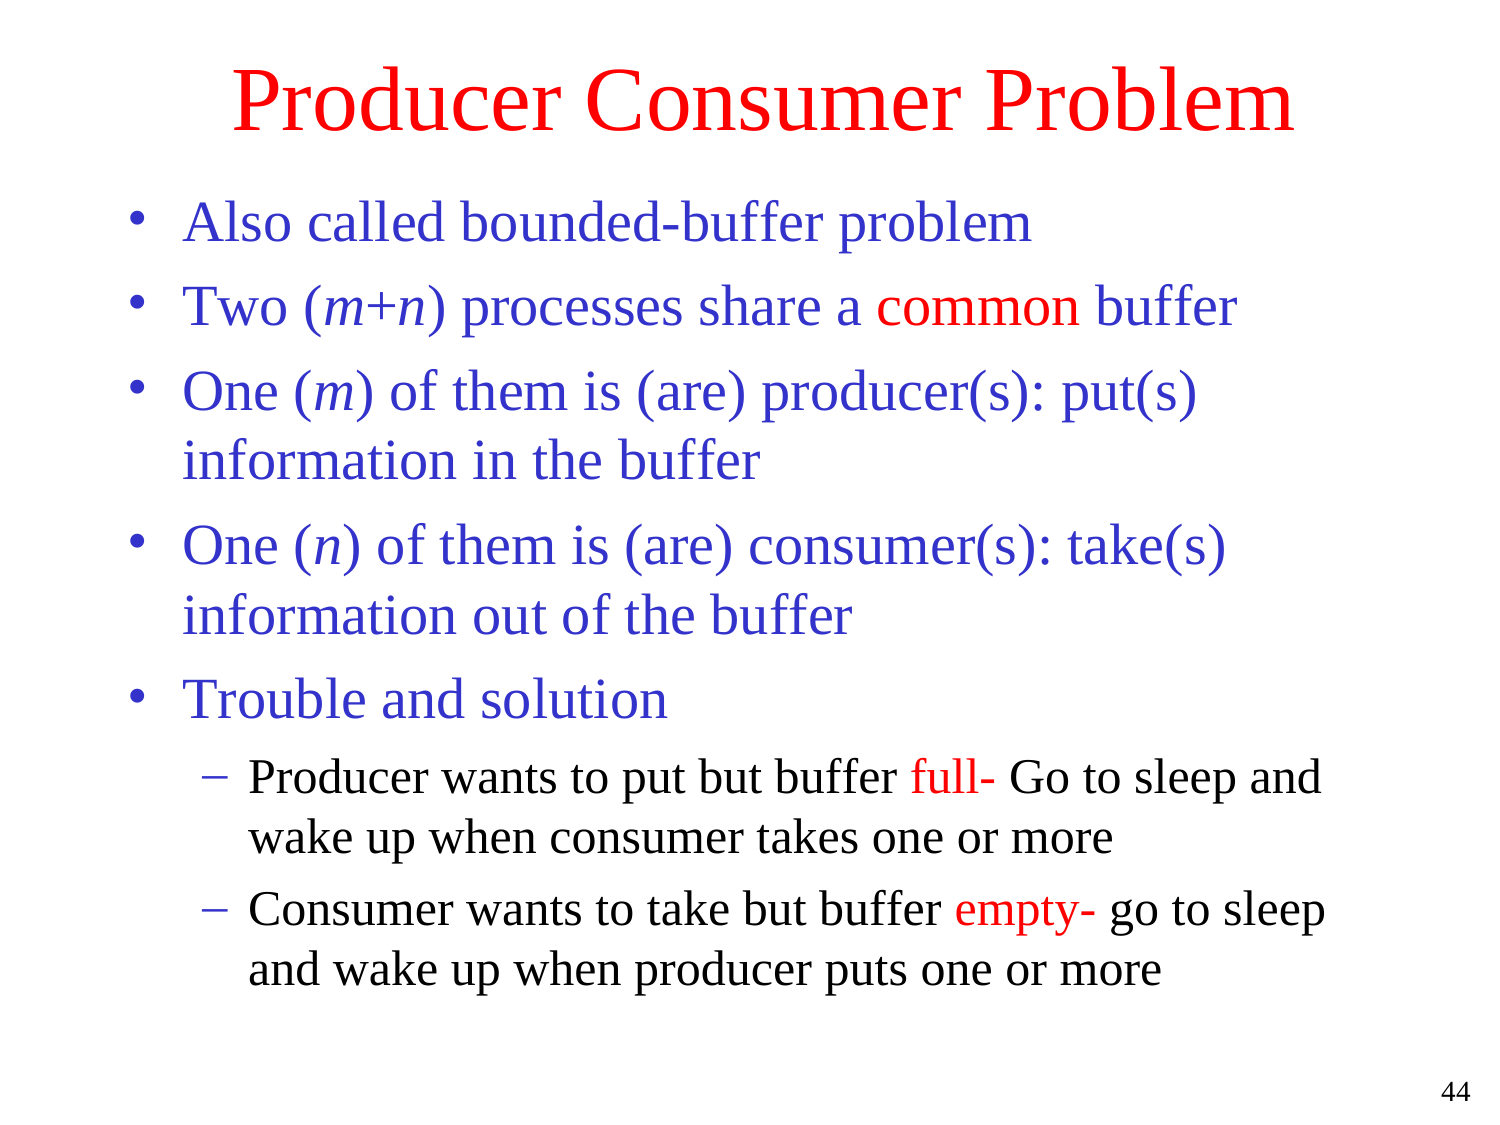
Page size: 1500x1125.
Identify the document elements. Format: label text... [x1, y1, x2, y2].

text_box Producer Consumer Problem [126, 0, 1402, 188]
text_box <number> [1404, 1064, 1486, 1125]
text_box Also called bounded-buffer problem Two (m+n) processes share a common buffer One (m) of them is (are) producer(s): put(s) information in the buffer One (n) of them is (are) consumer(s): take(s) information out of the buffer Trouble and solution Producer wants to put but buffer full- Go to sleep and wake up when consumer takes one or more Consumer wants to take but buffer empty- go to sleep and wake up when producer puts one or more [112, 174, 1388, 1051]
